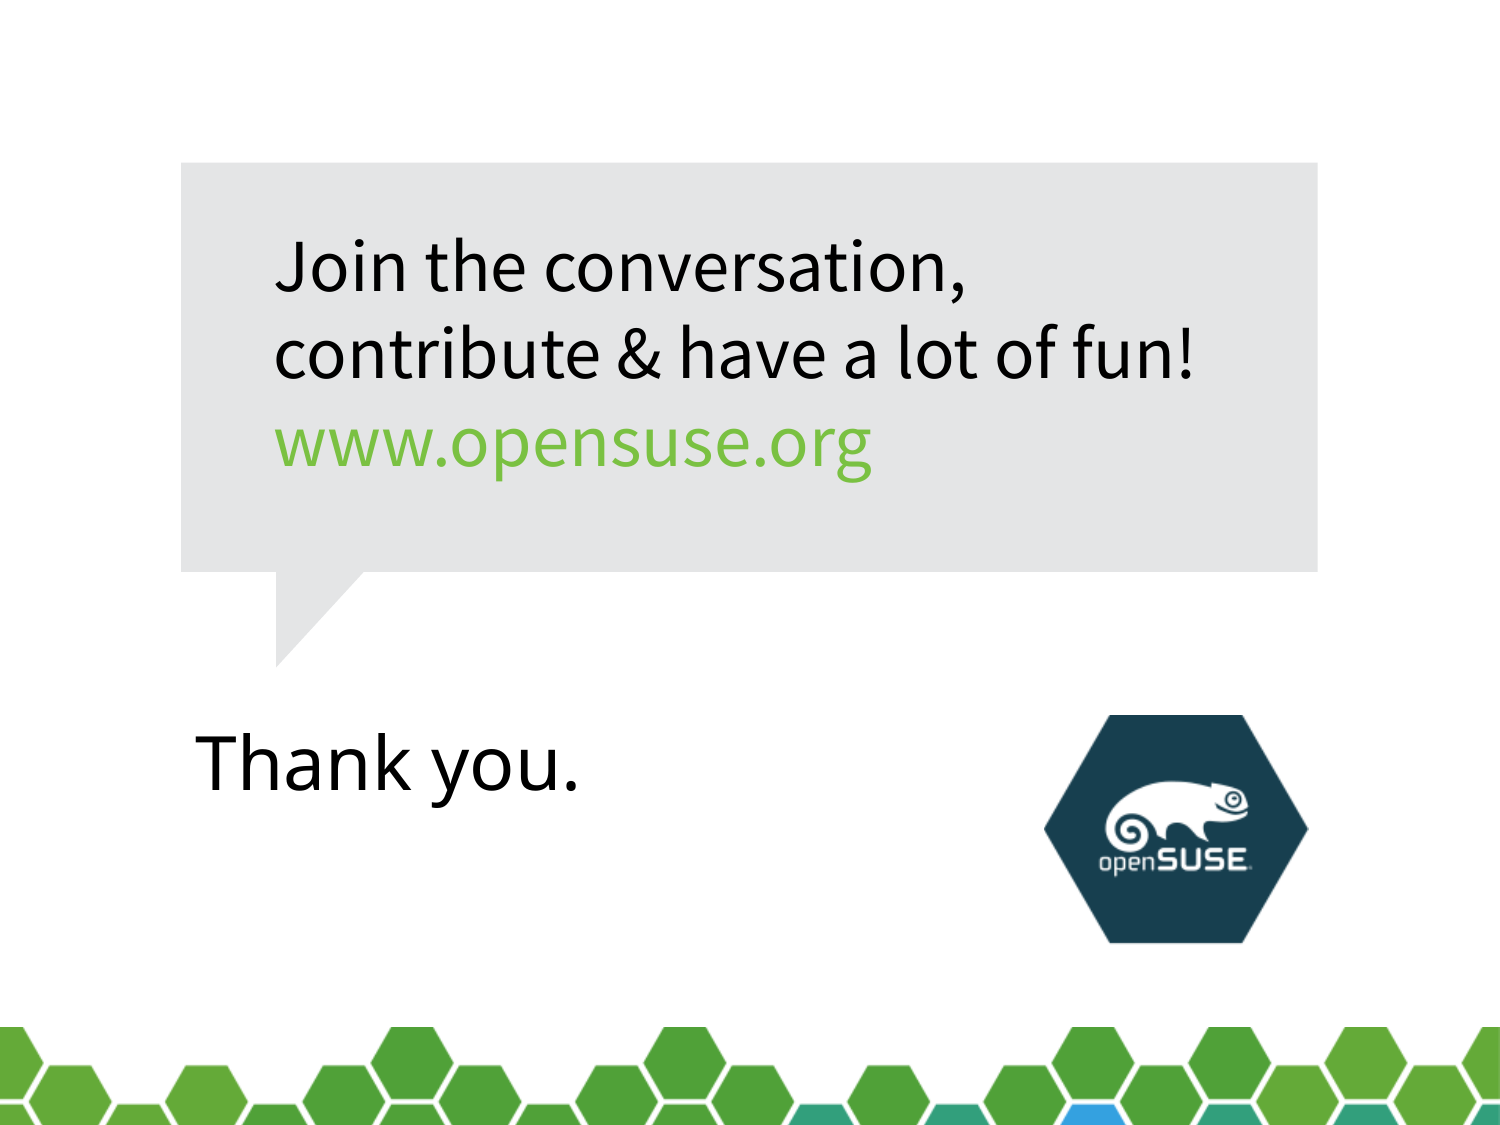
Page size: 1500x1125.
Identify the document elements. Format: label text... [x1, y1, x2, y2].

text_box Join the conversation, contribute & have a lot of fun! www.opensuse.org [259, 213, 1334, 609]
picture [1044, 715, 1309, 945]
picture [0, 1027, 1500, 1125]
